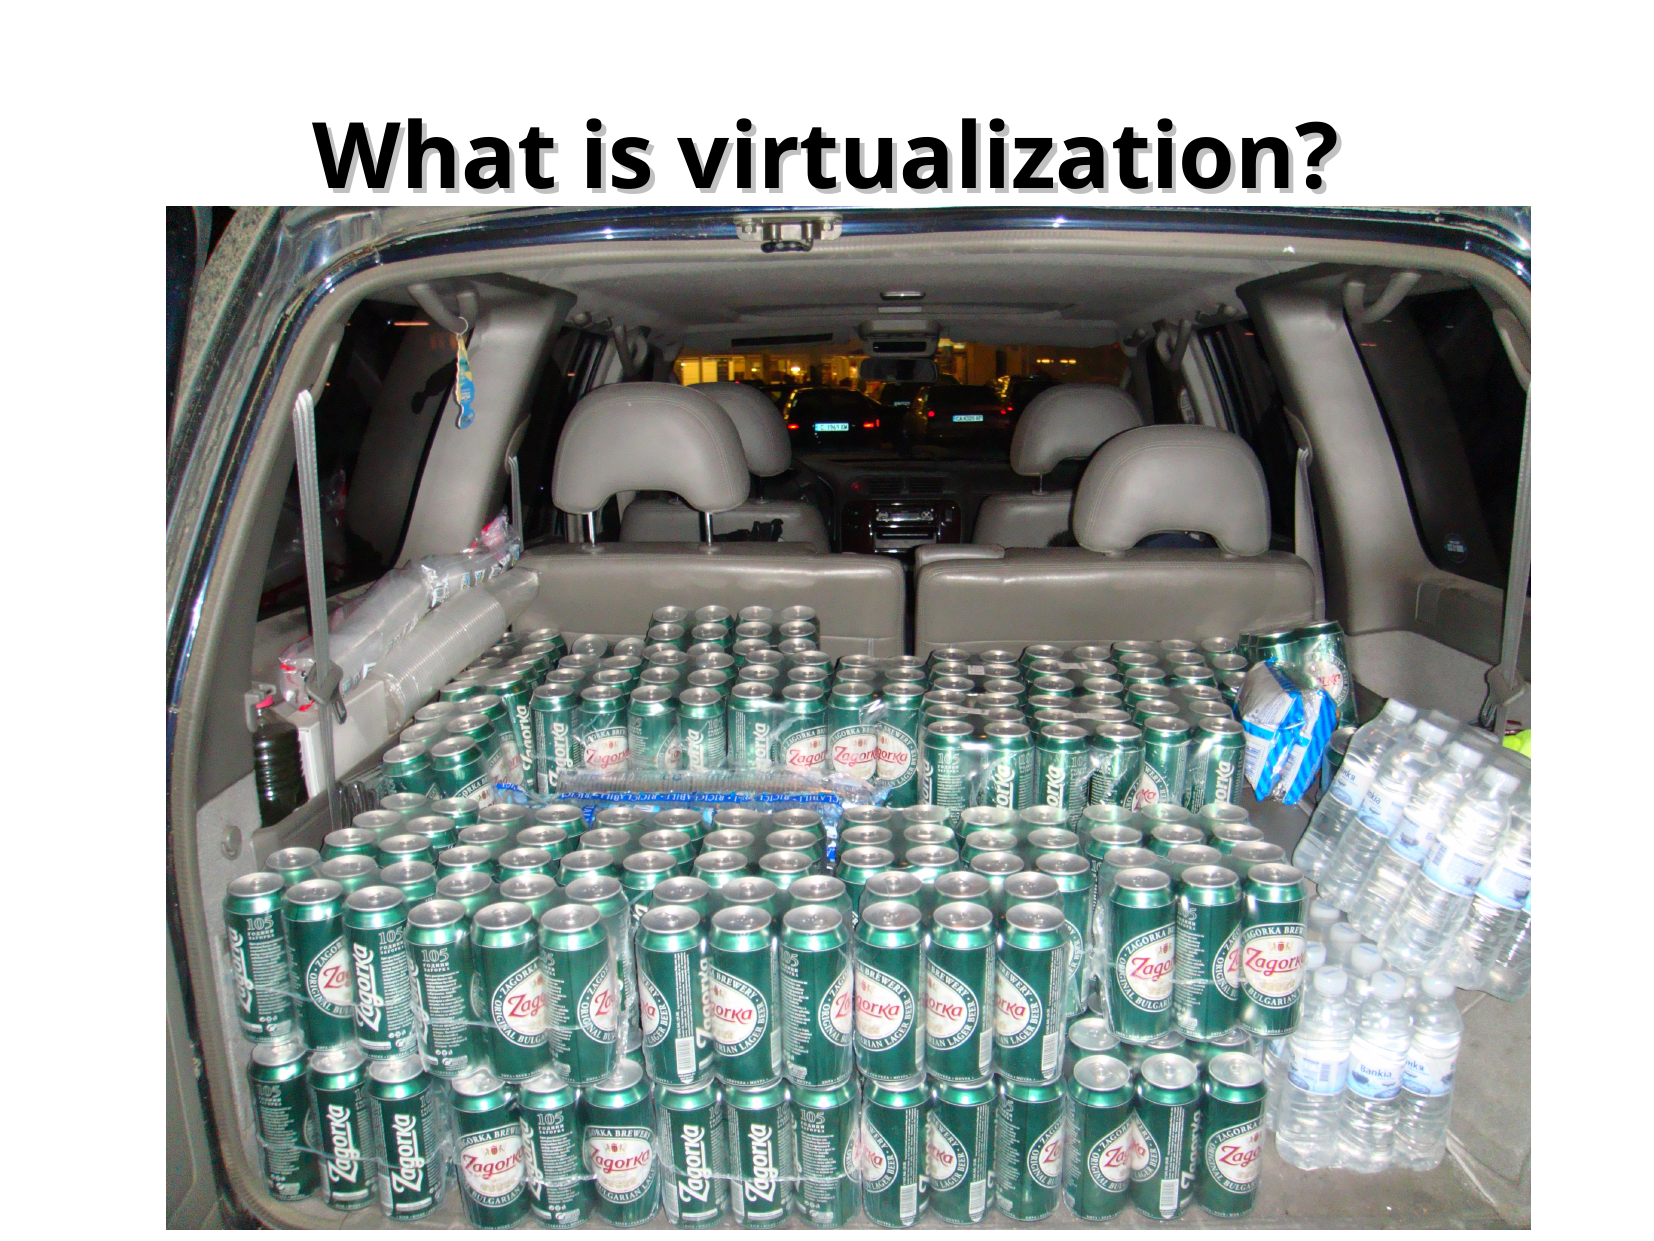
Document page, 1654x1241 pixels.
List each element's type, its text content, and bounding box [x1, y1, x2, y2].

title What is virtualization? [82, 49, 1571, 257]
picture [166, 206, 1531, 1231]
